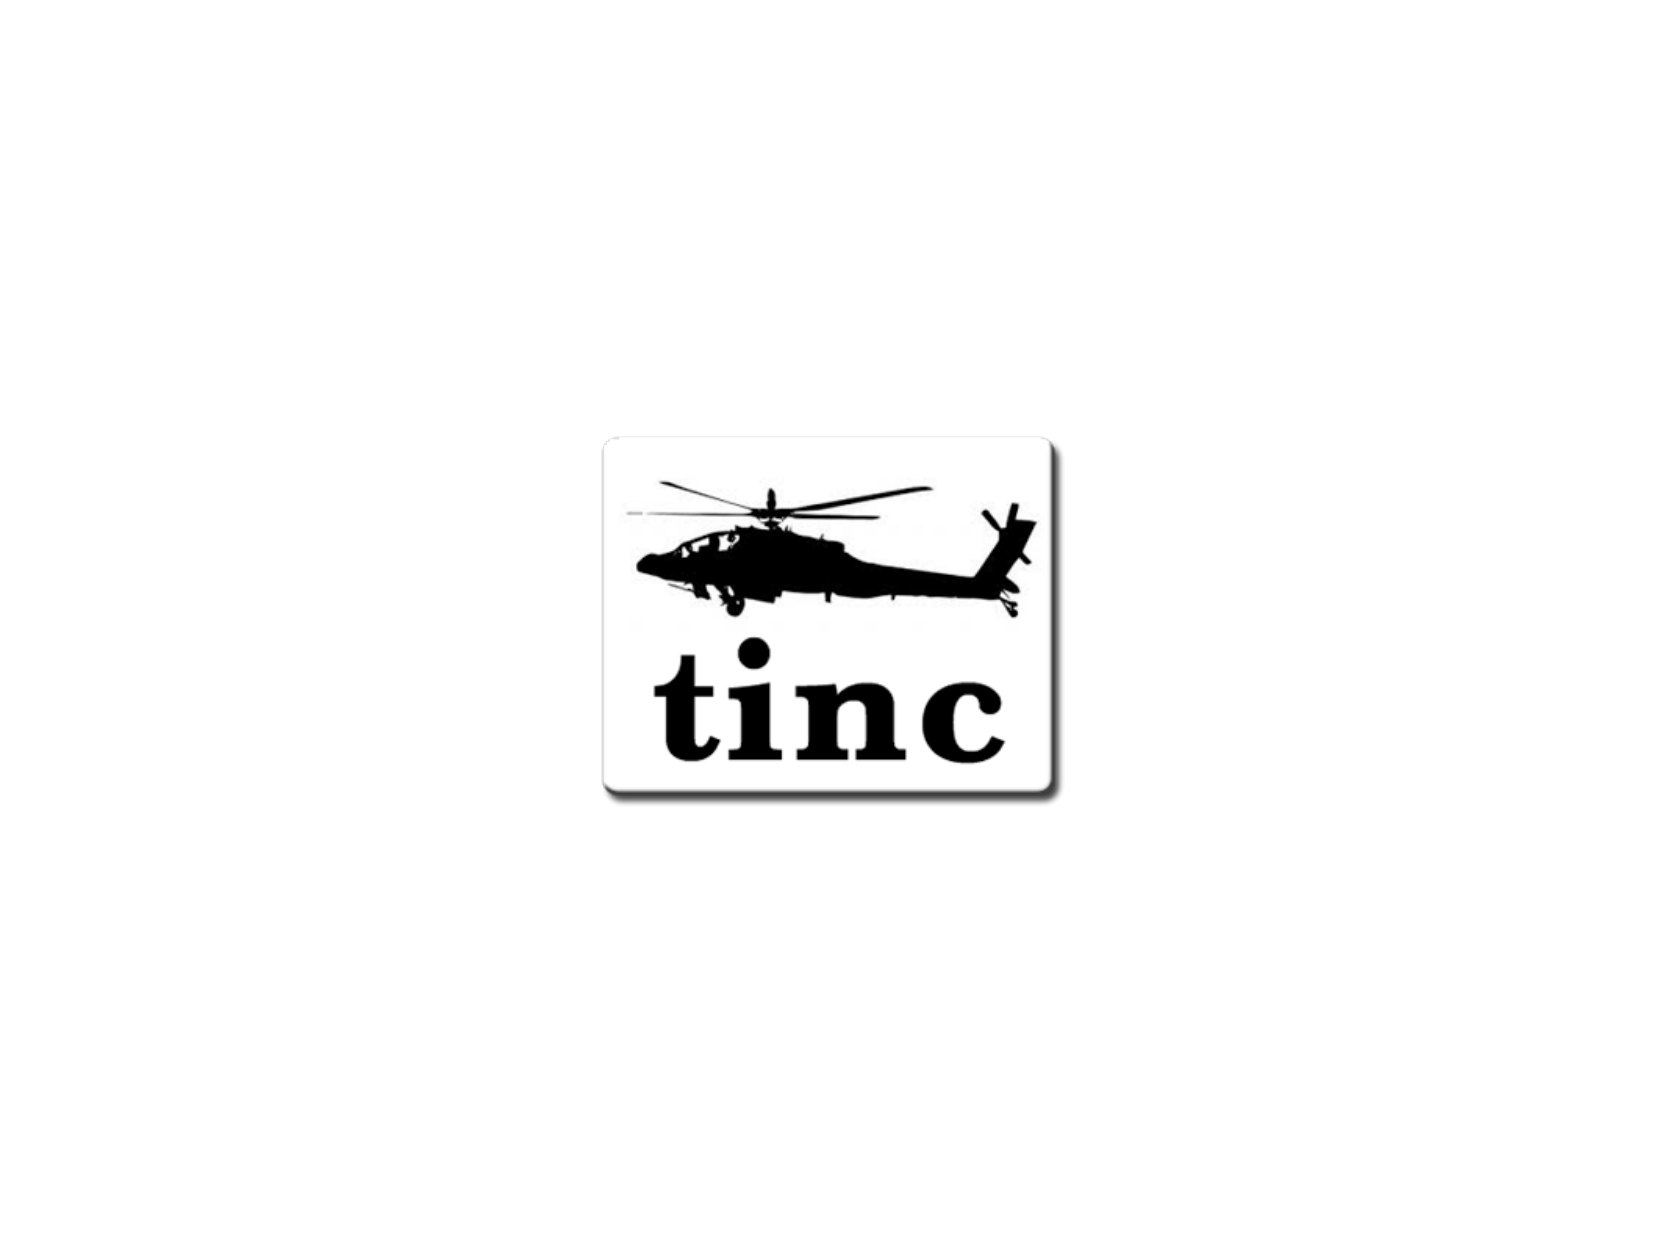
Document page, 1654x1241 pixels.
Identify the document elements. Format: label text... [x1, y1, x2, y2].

picture [596, 387, 1065, 857]
subtitle tinc VPN [82, 49, 1571, 1010]
